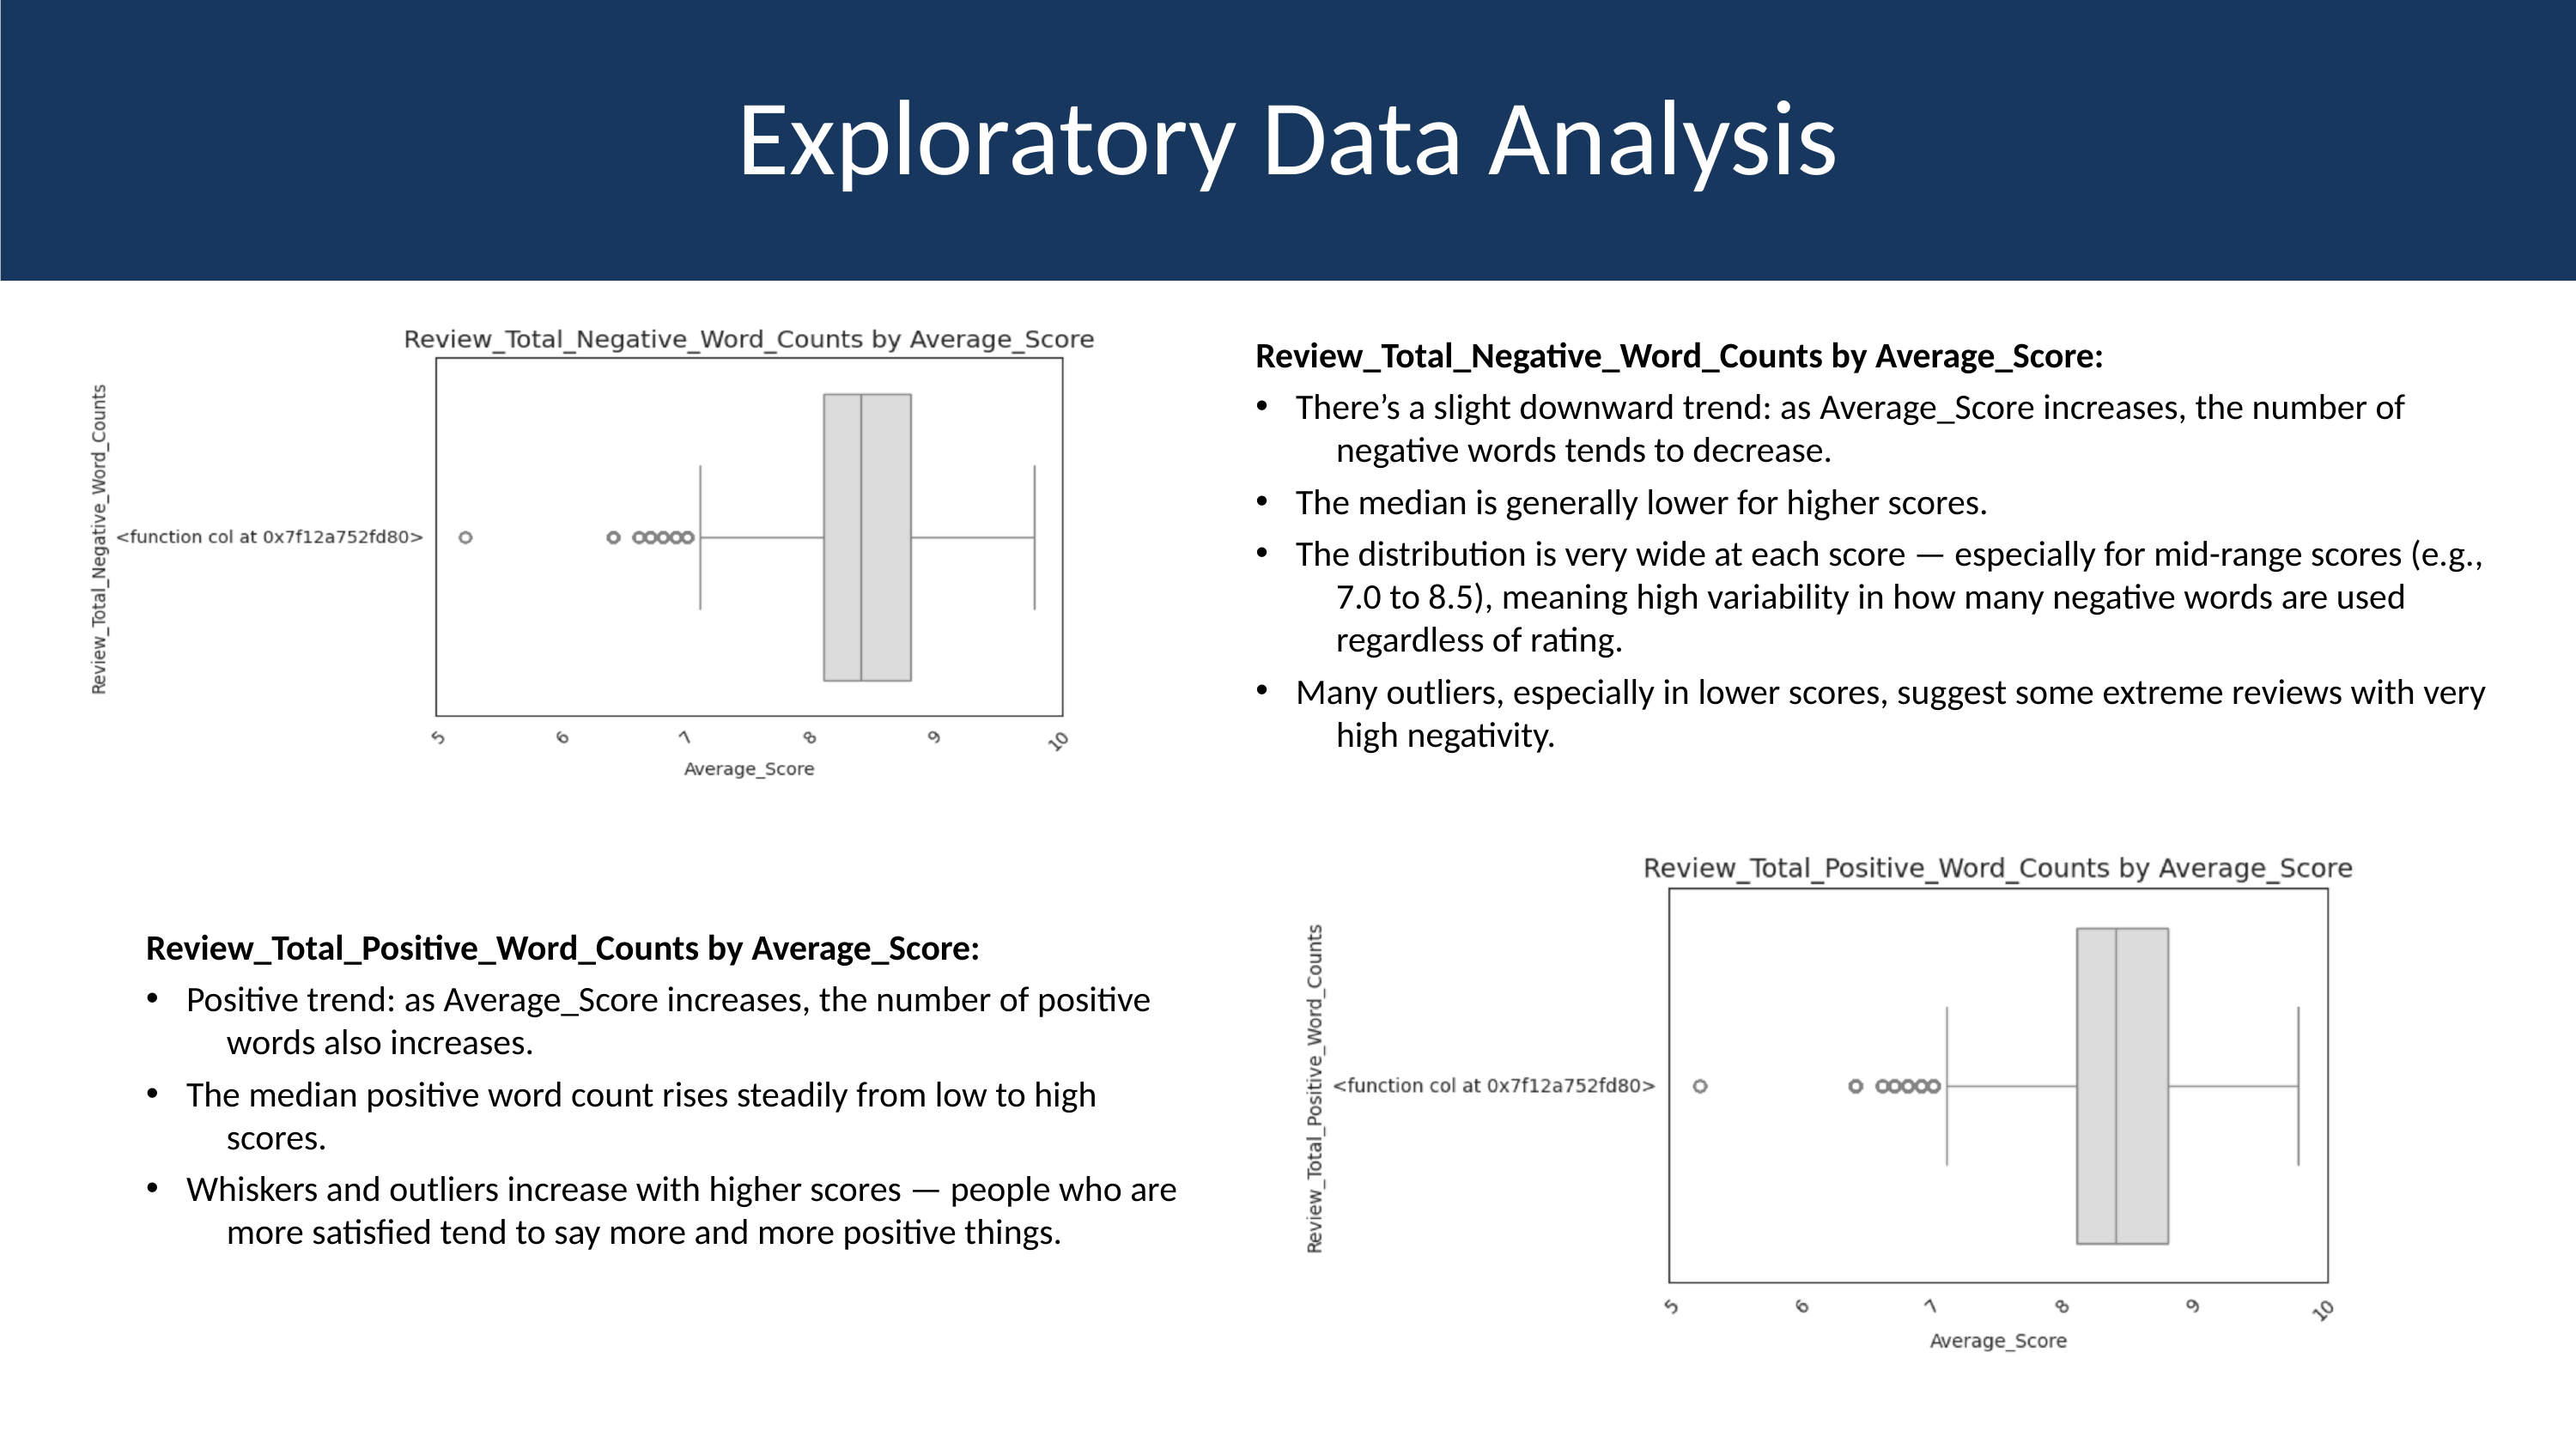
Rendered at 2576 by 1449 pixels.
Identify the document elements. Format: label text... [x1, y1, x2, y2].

picture [1288, 854, 2361, 1363]
text_box Review_Total_Negative_Word_Counts by Average_Score: There’s a slight downward trend: as Average_Score increases, the number of negative words tends to decrease. The median is generally lower for higher scores. The distribution is very wide at each score — especially for mid-range scores (e.g., 7.0 to 8.5), meaning high variability in how many negative words are used regardless of rating. Many outliers, especially in lower scores, suggest some extreme reviews with very high negativity. [1242, 325, 2510, 803]
text_box Review_Total_Positive_Word_Counts by Average_Score: Positive trend: as Average_Score increases, the number of positive words also increases. The median positive word count rises steadily from low to high scores. Whiskers and outliers increase with higher scores — people who are more satisfied tend to say more and more positive things. [133, 918, 1213, 1300]
text_box Exploratory Data Analysis [0, 0, 2576, 281]
picture [60, 324, 1121, 779]
